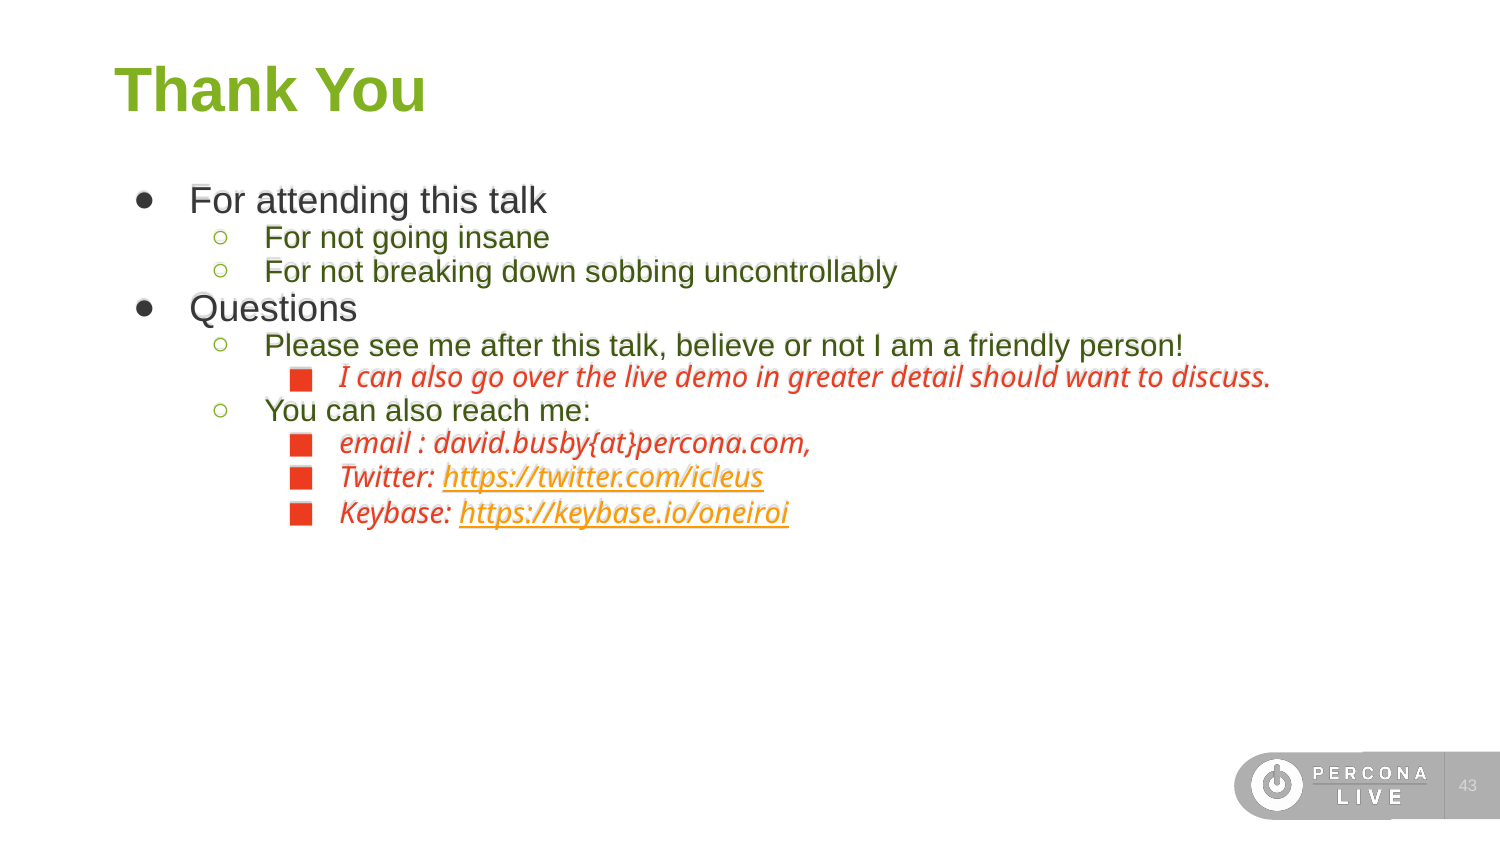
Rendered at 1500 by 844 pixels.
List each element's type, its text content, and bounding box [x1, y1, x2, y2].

list For attending this talk For not going insane For not breaking down sobbing uncontrollably Questions Please see me after this talk, believe or not I am a friendly person! I can also go over the live demo in greater detail should want to discuss. You can also reach me: email : david.busby{at}percona.com, Twitter: https://twitter.com/icleus Keybase: https://keybase.io/oneiroi [103, 175, 1397, 689]
picture [1251, 759, 1427, 811]
title Thank You [103, 6, 1397, 175]
